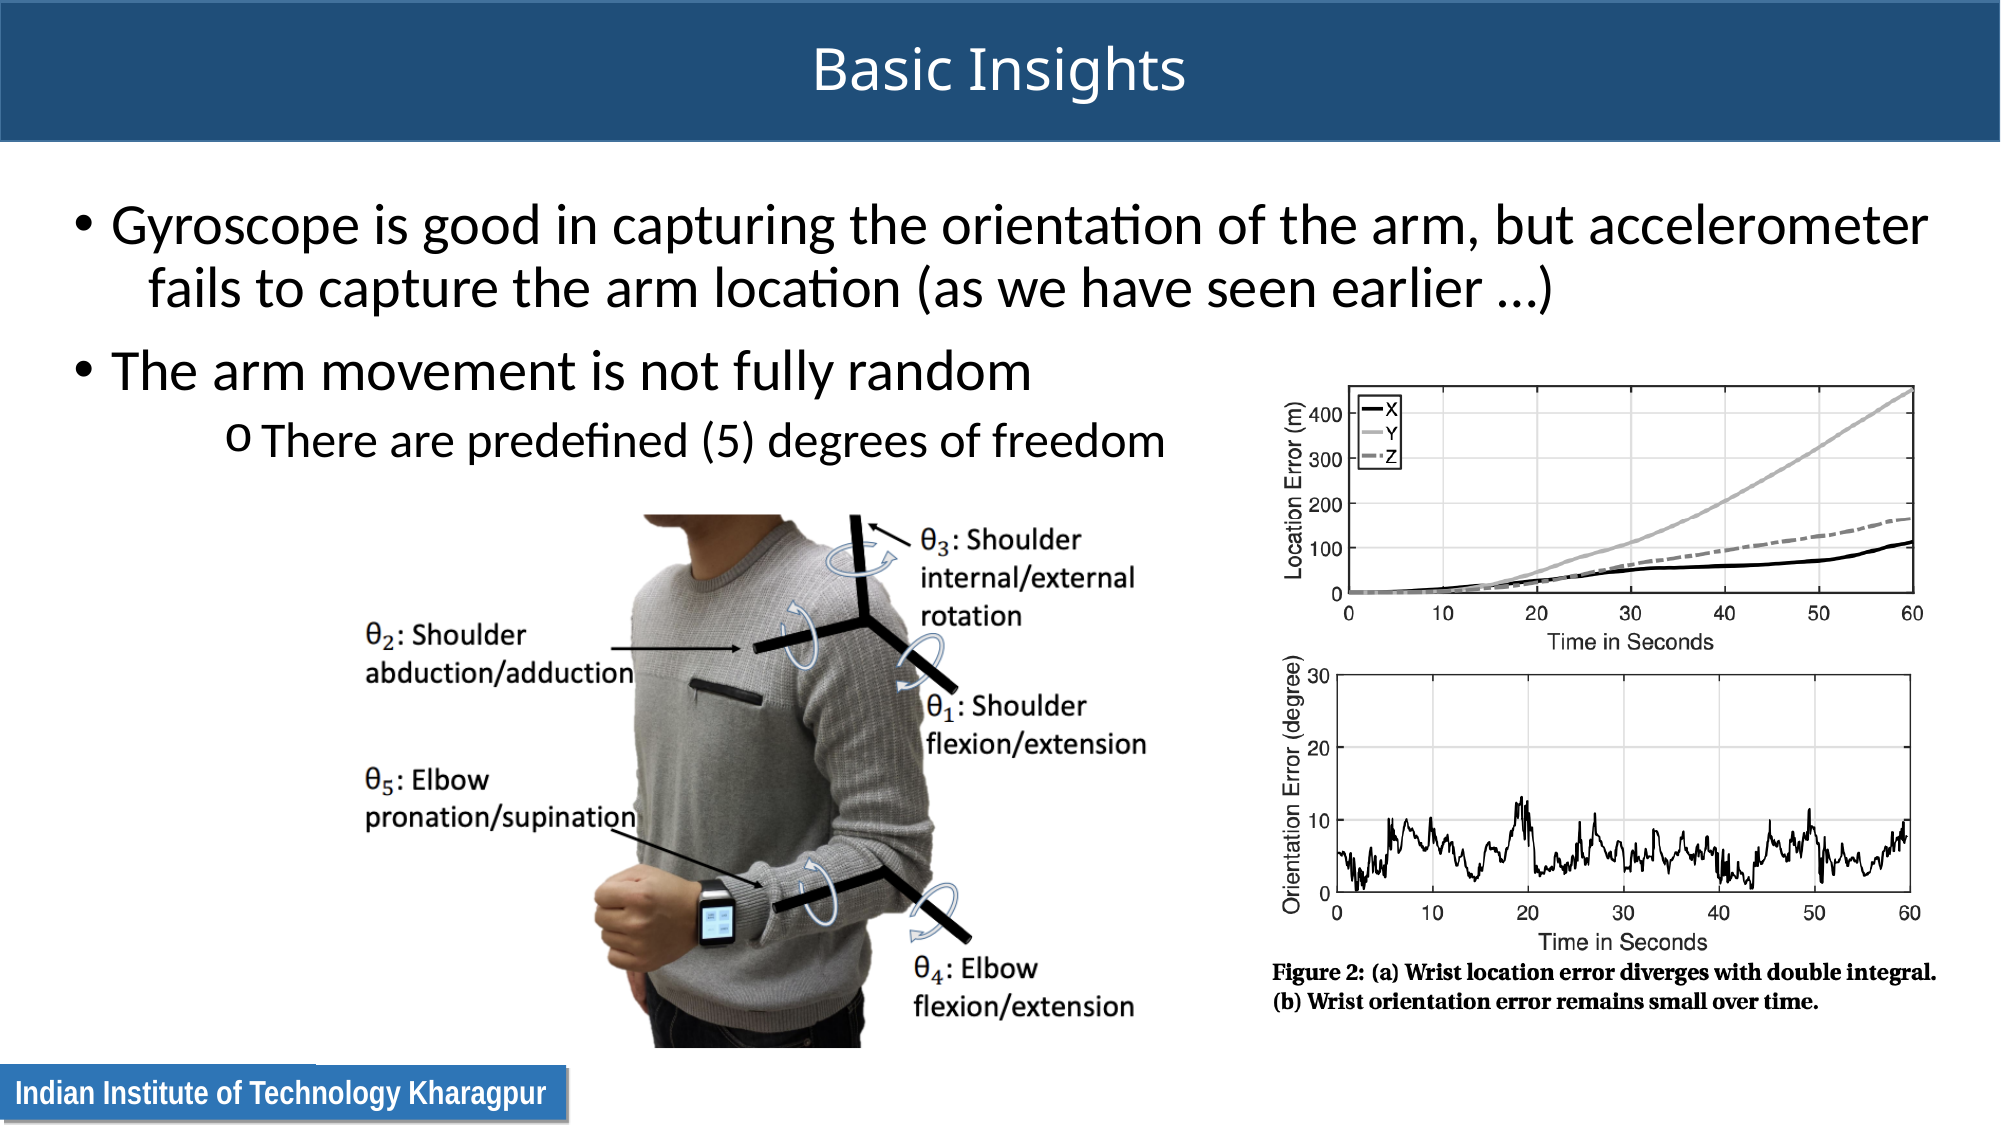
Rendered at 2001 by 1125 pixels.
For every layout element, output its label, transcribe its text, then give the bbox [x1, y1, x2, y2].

list Gyroscope is good in capturing the orientation of the arm, but accelerometer fails to capture the arm location (as we have seen earlier …) The arm movement is not fully random There are predefined (5) degrees of freedom [58, 186, 1954, 1065]
picture [1257, 362, 1956, 1038]
picture [316, 487, 1178, 1065]
title Basic Insights [0, 1, 2000, 141]
